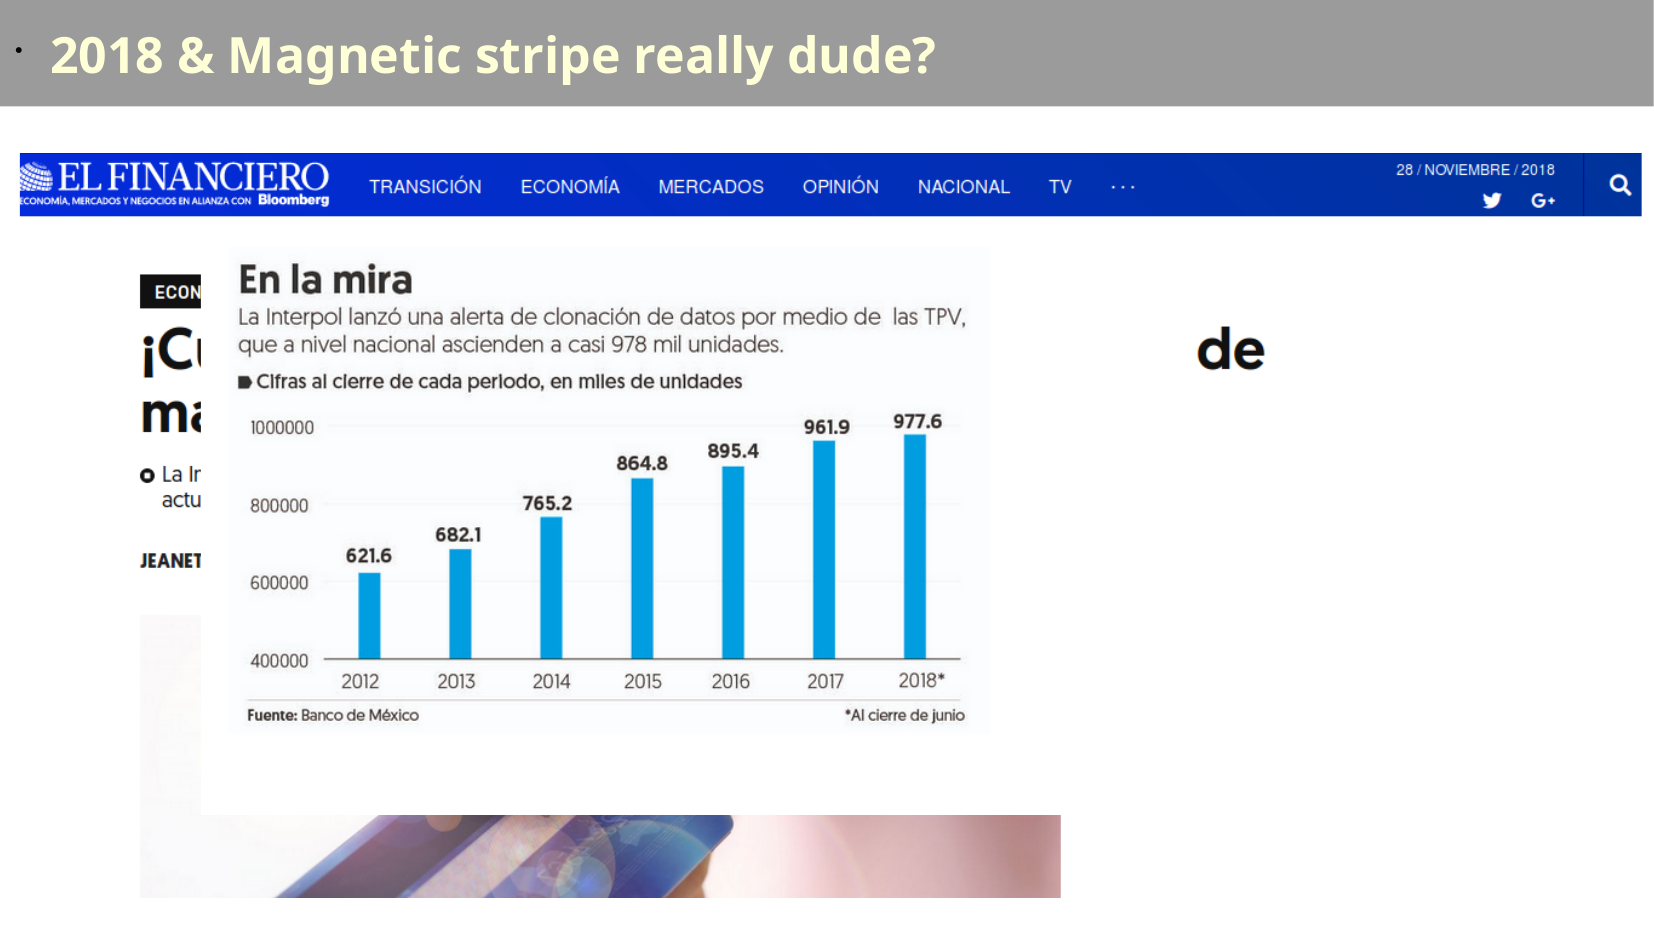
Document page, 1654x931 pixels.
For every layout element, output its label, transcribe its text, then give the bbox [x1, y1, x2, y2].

picture [19, 153, 1642, 898]
title 2018 & Magnetic stripe really dude? [0, 0, 1654, 107]
